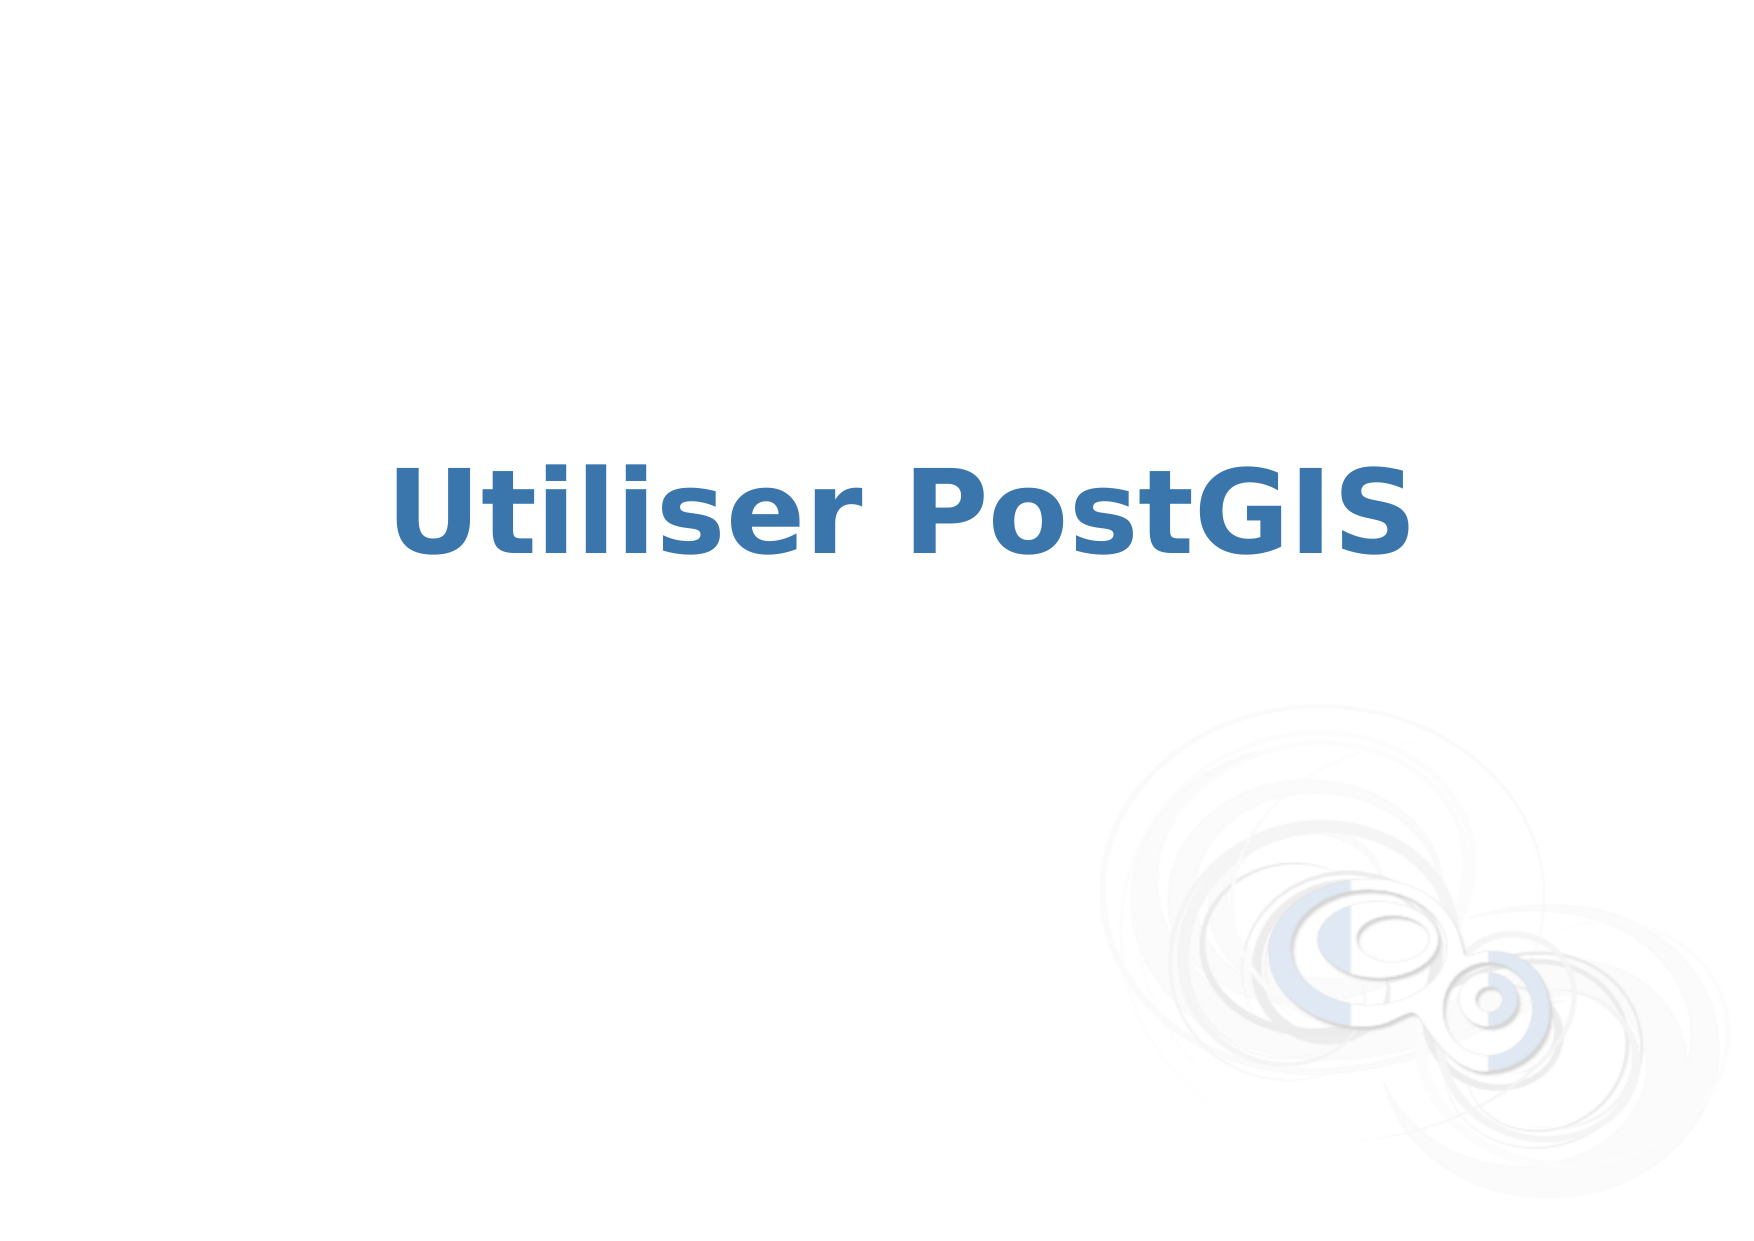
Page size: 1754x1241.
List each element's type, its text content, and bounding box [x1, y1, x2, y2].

list > Shapefile GUI (shp2pgsql) > GDAL/OGR > OSM (osm2pgsql, osmosis…) [1092, 679, 1754, 1241]
title Utiliser PostGIS [386, 259, 1501, 768]
